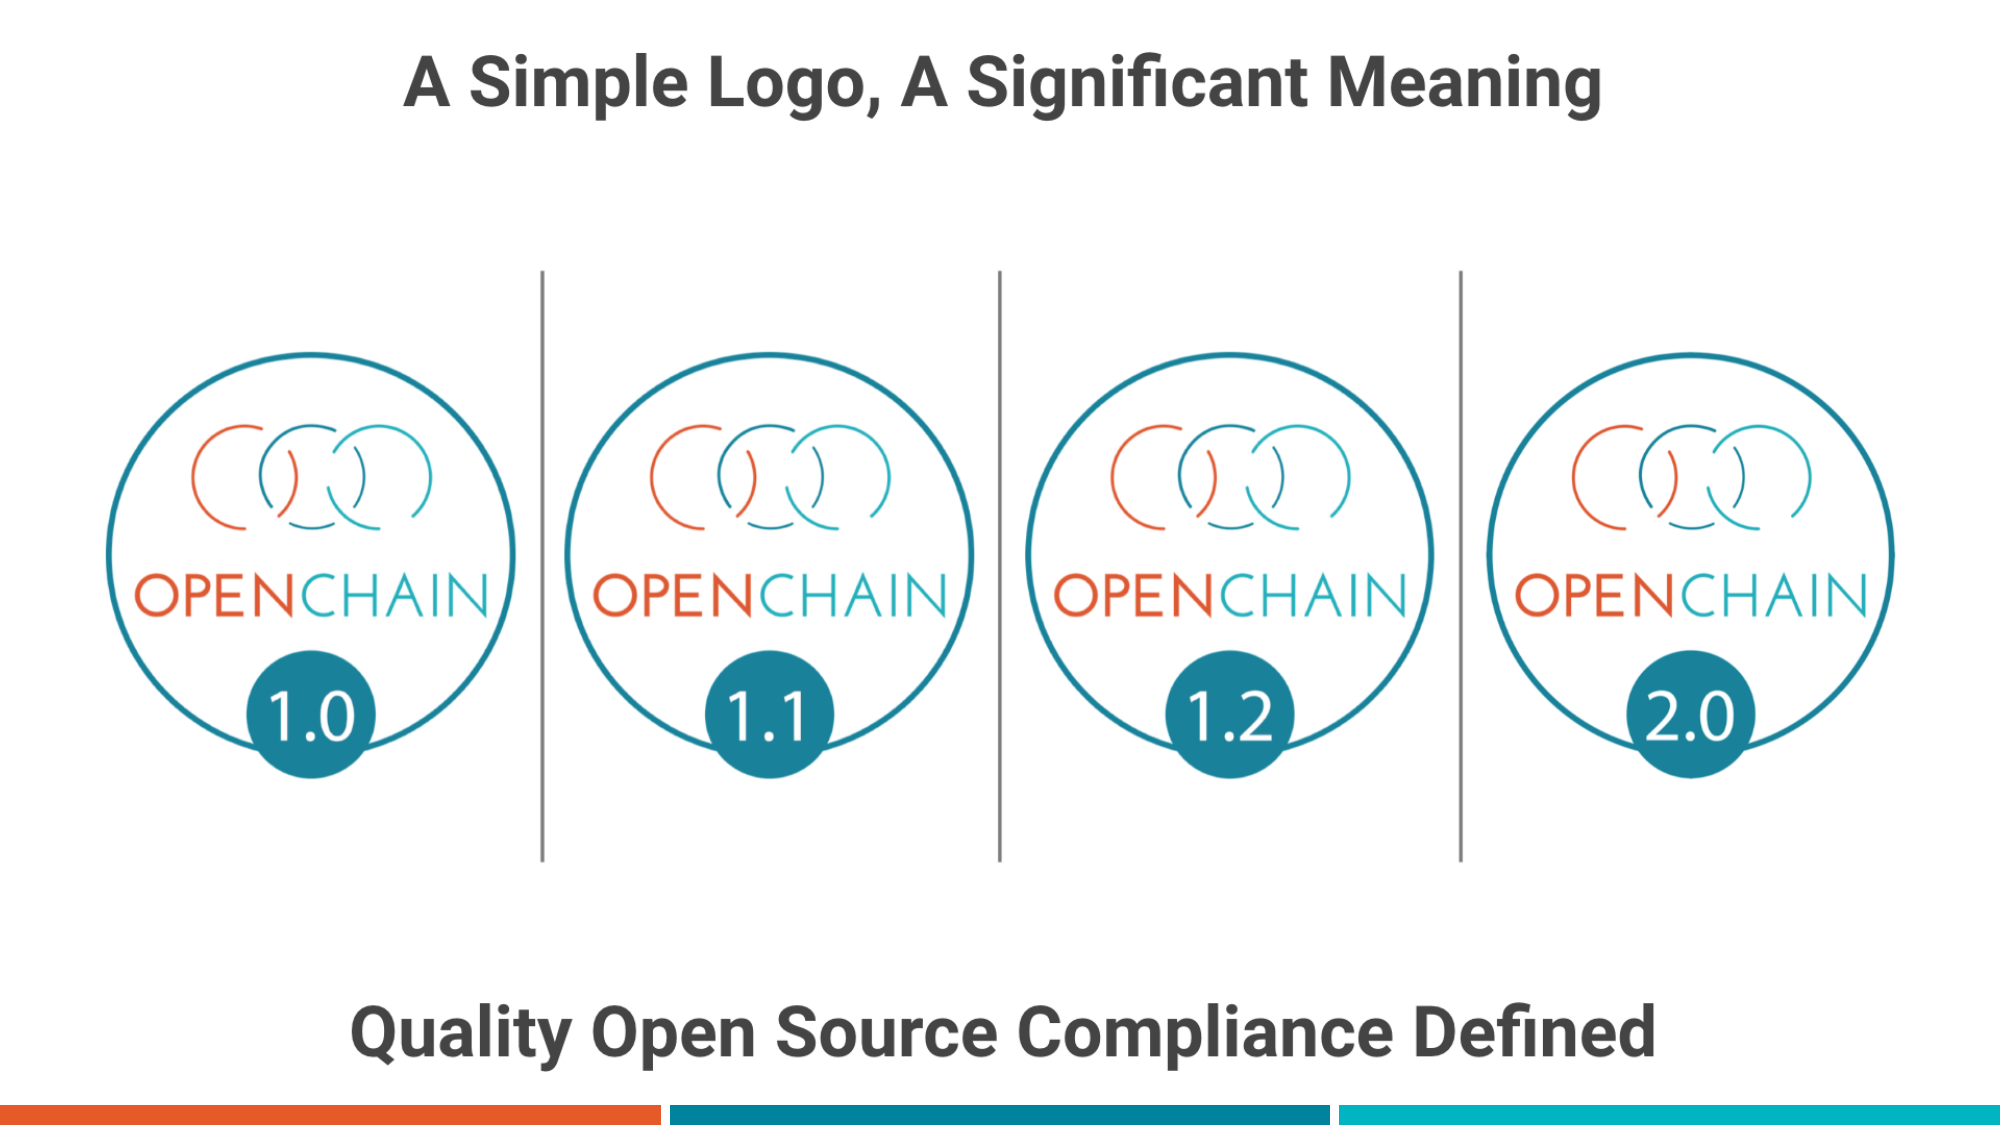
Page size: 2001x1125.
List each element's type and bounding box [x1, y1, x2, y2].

picture [85, 28, 1915, 1097]
